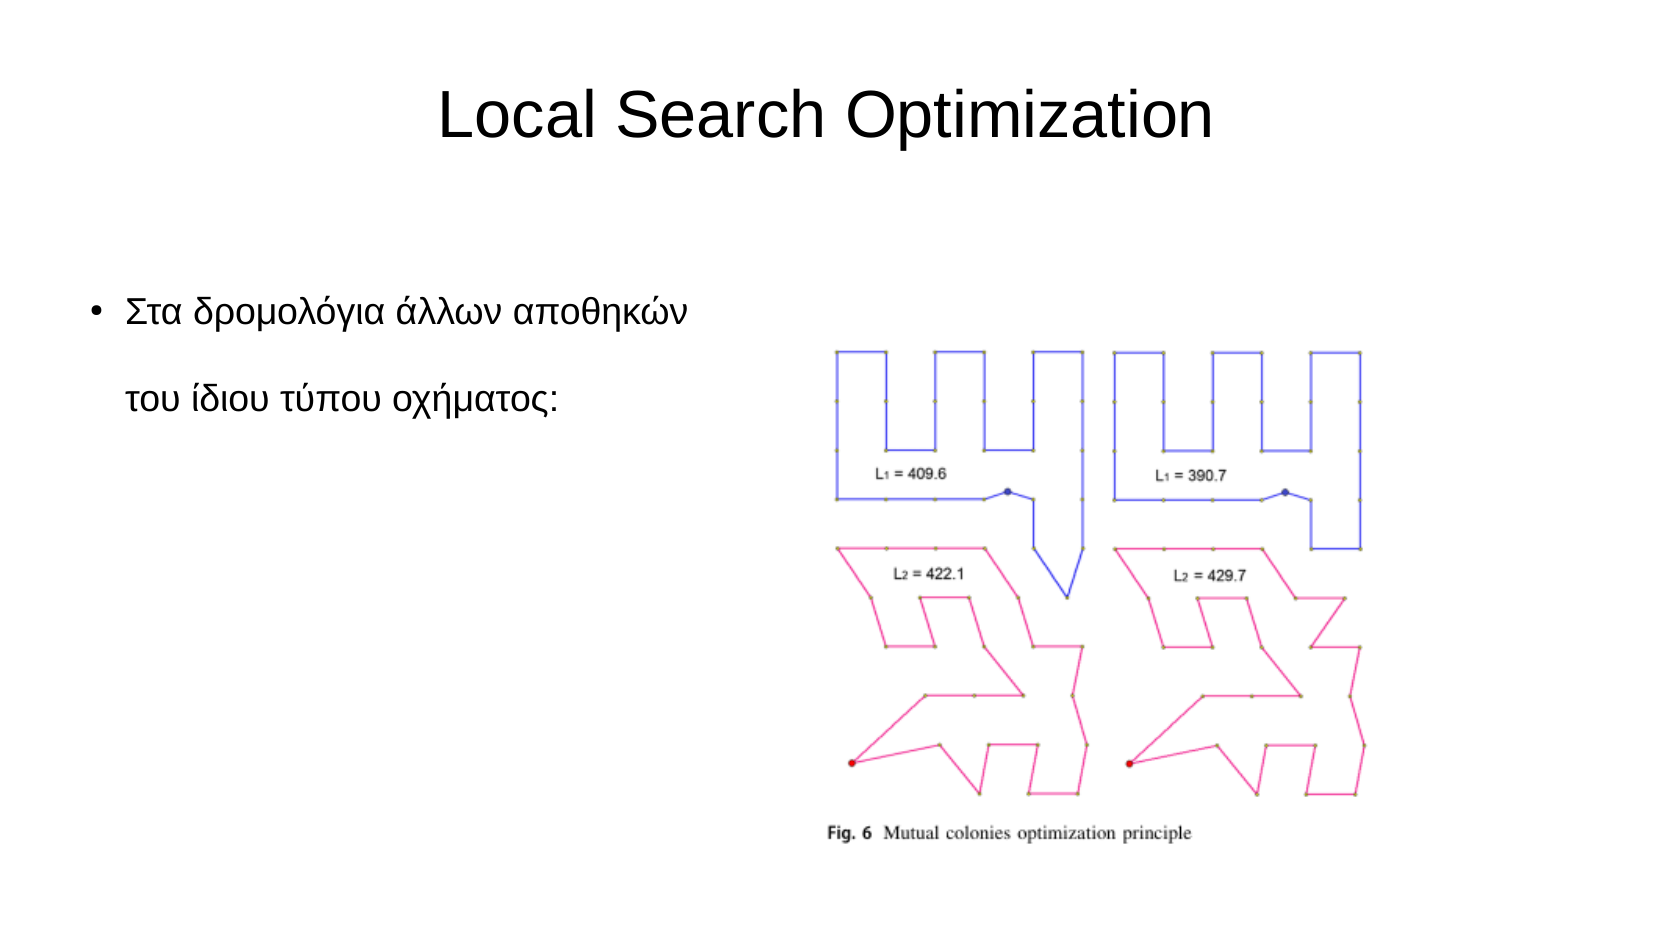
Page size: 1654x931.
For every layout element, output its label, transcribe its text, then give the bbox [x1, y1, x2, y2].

picture [814, 337, 1388, 858]
title Local Search Optimization [82, 37, 1571, 193]
text_box Στα δρομολόγια άλλων αποθηκών του ίδιου τύπου οχήματος: [75, 262, 1576, 427]
